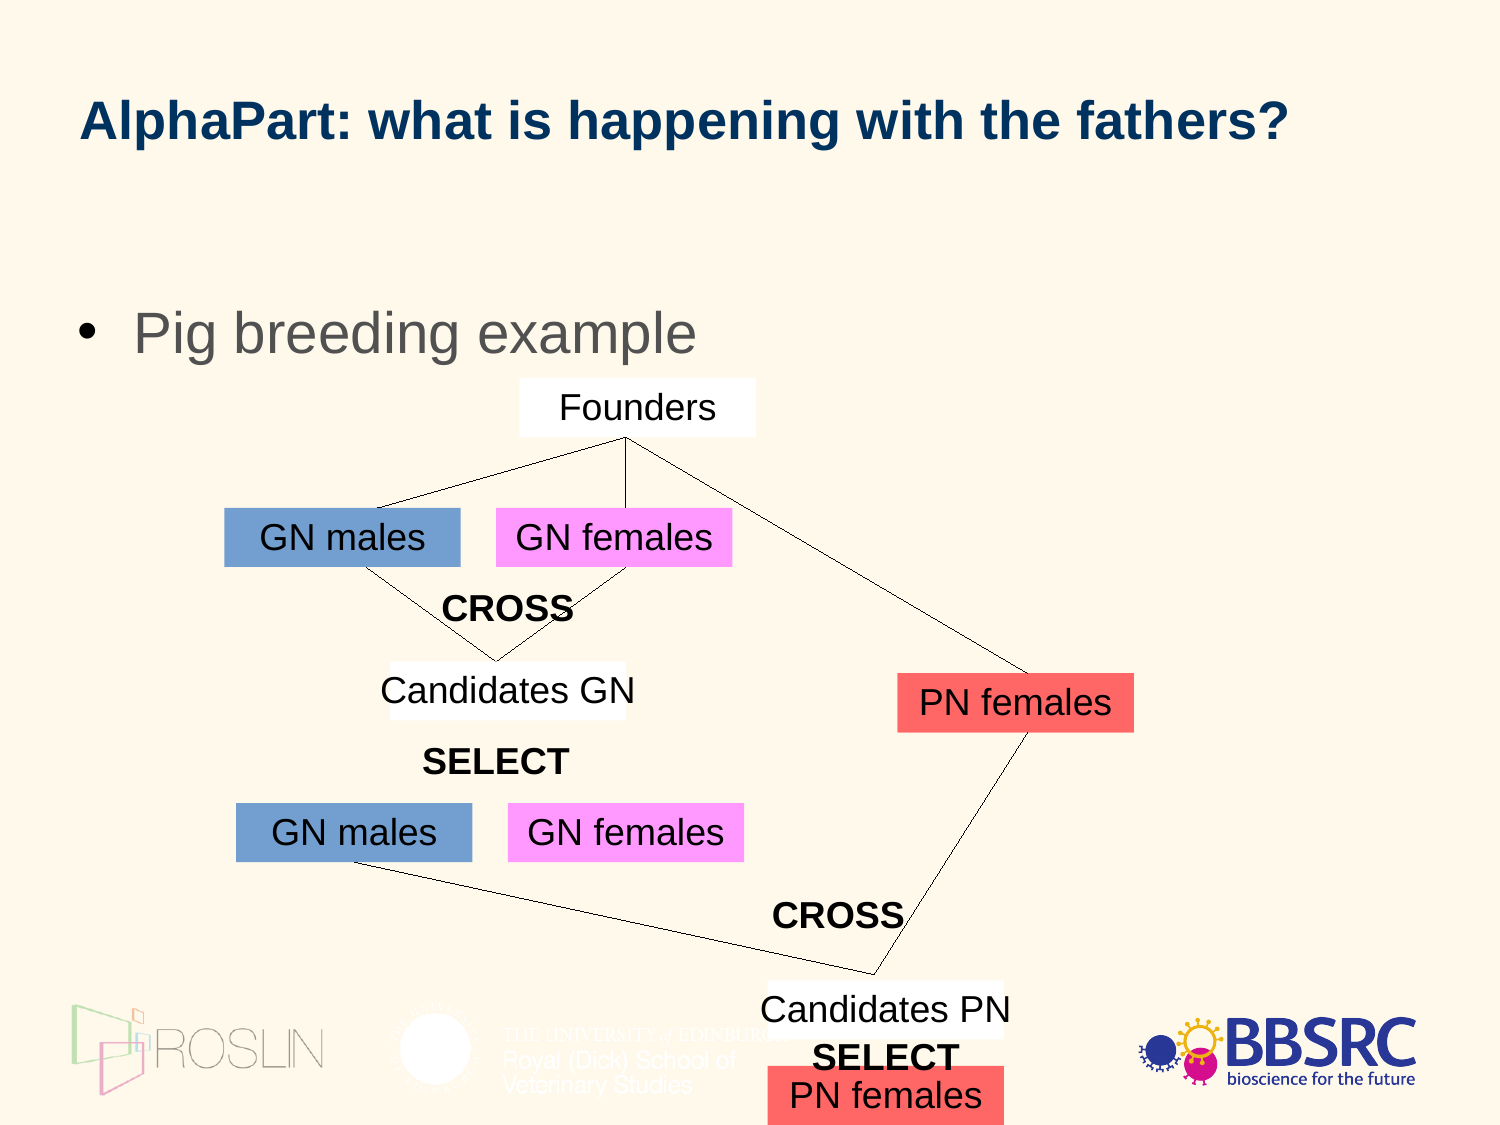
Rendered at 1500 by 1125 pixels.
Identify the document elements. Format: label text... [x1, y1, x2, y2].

text_box GN males [236, 803, 473, 863]
text_box PN females [767, 1087, 1004, 1125]
picture [1137, 1014, 1416, 1092]
text_box PN females [897, 673, 1134, 733]
text_box GN females [496, 507, 733, 567]
picture [64, 975, 336, 1118]
text_box CROSS [389, 578, 626, 638]
text_box Candidates GN [389, 661, 626, 721]
text_box Candidates PN [767, 980, 1004, 1027]
text_box AlphaPart: what is happening with the fathers? [64, 78, 1425, 185]
text_box GN males [224, 507, 461, 567]
text_box SELECT [767, 1027, 1004, 1087]
text_box Pig breeding example [62, 287, 1425, 975]
text_box GN females [507, 803, 745, 863]
text_box CROSS [720, 885, 957, 945]
text_box SELECT [377, 732, 615, 792]
text_box Founders [519, 377, 756, 438]
